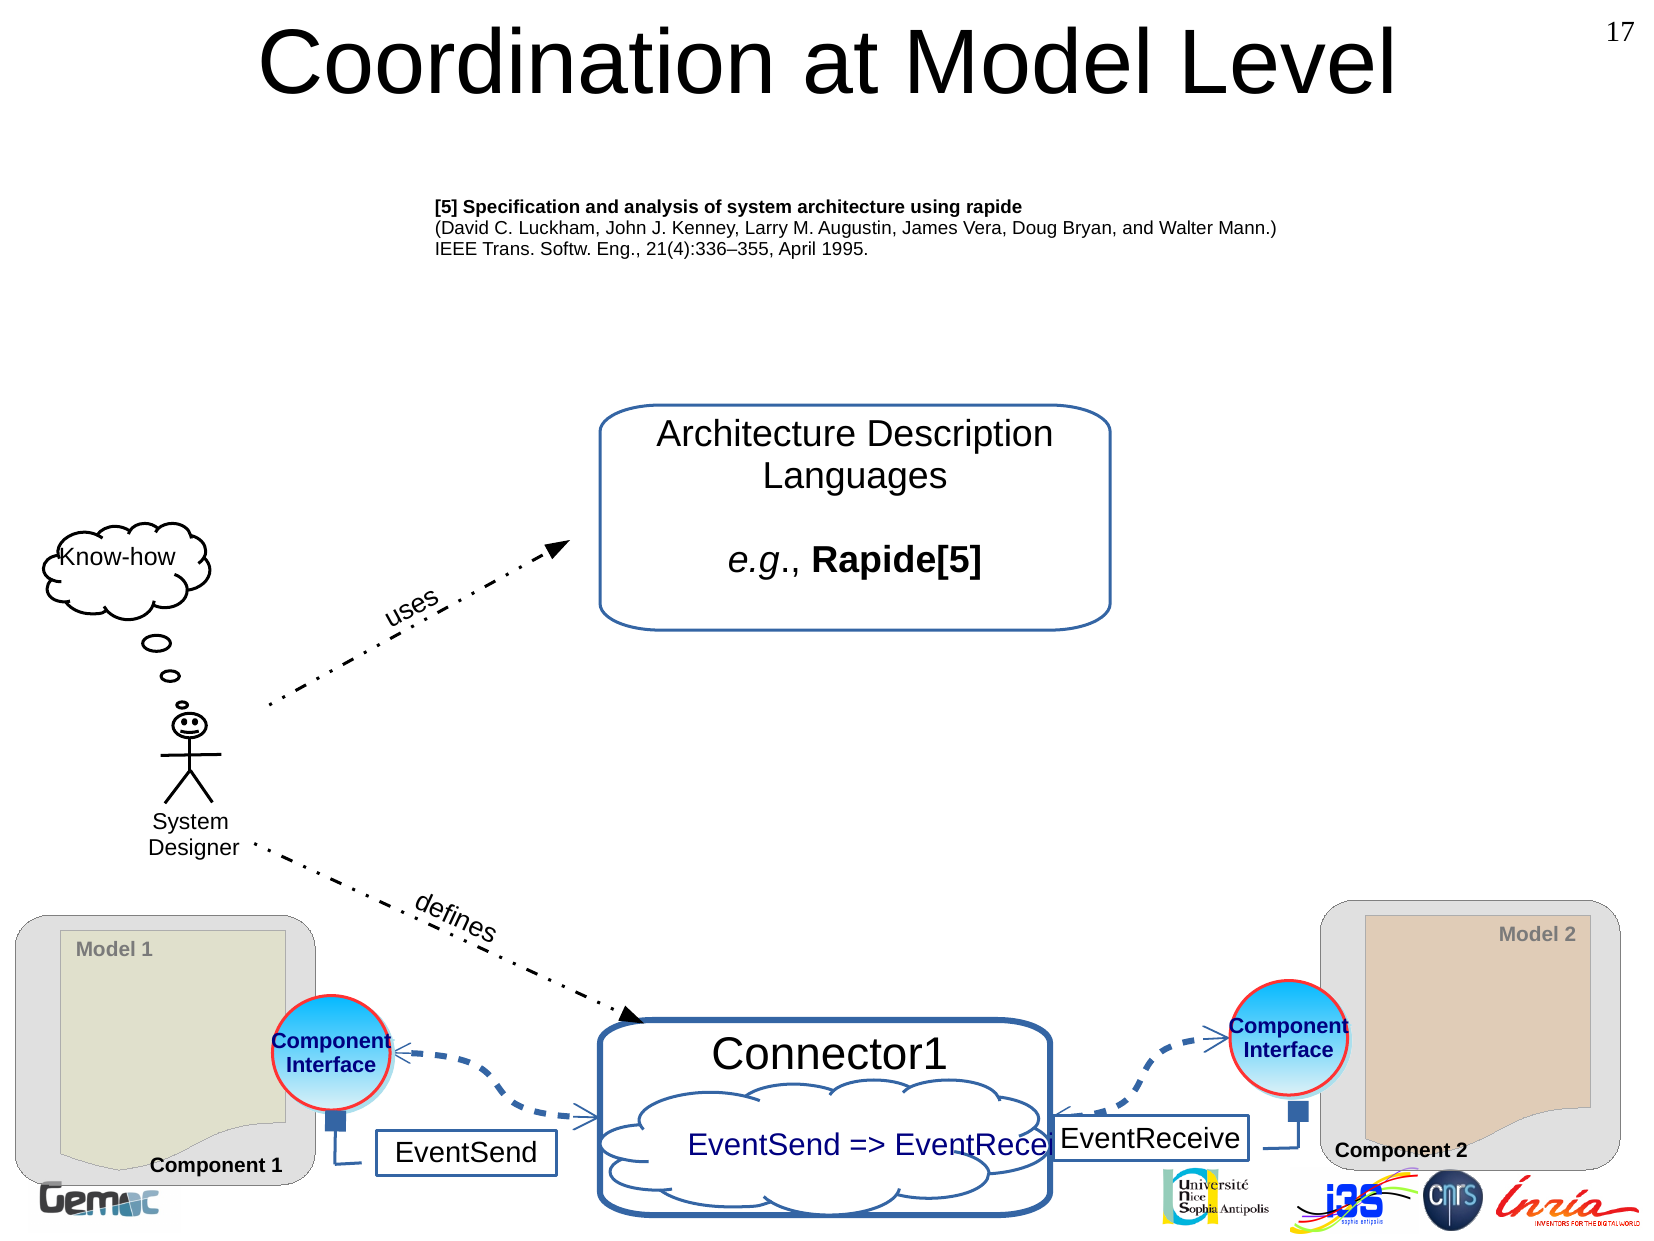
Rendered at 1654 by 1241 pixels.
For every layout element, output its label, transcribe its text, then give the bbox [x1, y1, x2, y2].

title Coordination at Model Level [84, 0, 1573, 166]
text_box Know-how [142, 635, 171, 652]
text_box Component Interface [1230, 980, 1348, 1096]
picture [1137, 1150, 1647, 1241]
text_box EventSend [376, 1130, 556, 1175]
text_box [833, 1153, 1051, 1216]
text_box EventReceive [1053, 1116, 1248, 1161]
text_box [600, 1020, 696, 1139]
text_box Know-how [160, 670, 180, 682]
text_box System Designer [92, 773, 296, 869]
text_box [1320, 900, 1621, 1171]
text_box [600, 1148, 824, 1216]
text_box Architecture Description Languages e.g., Rapide[5] [600, 405, 1111, 631]
text_box [172, 713, 207, 738]
text_box Know-how [43, 523, 210, 620]
text_box Component 1 [135, 1146, 301, 1209]
text_box [5] Specification and analysis of system architecture using rapide (David C. Luckham, John J. Kenney, Larry M. Augustin, James Vera, Doug Bryan, and Walter Mann.) IEEE Trans. Softw. Eng., 21(4):336–355, April 1995. [420, 189, 1381, 331]
text_box [976, 1020, 1051, 1139]
text_box EventSend => EventReceive [600, 1080, 1049, 1216]
text_box [15, 915, 316, 1186]
text_box Component 2 [1320, 1130, 1486, 1193]
text_box Component Interface [272, 995, 391, 1111]
text_box Connector1 [696, 1020, 976, 1095]
